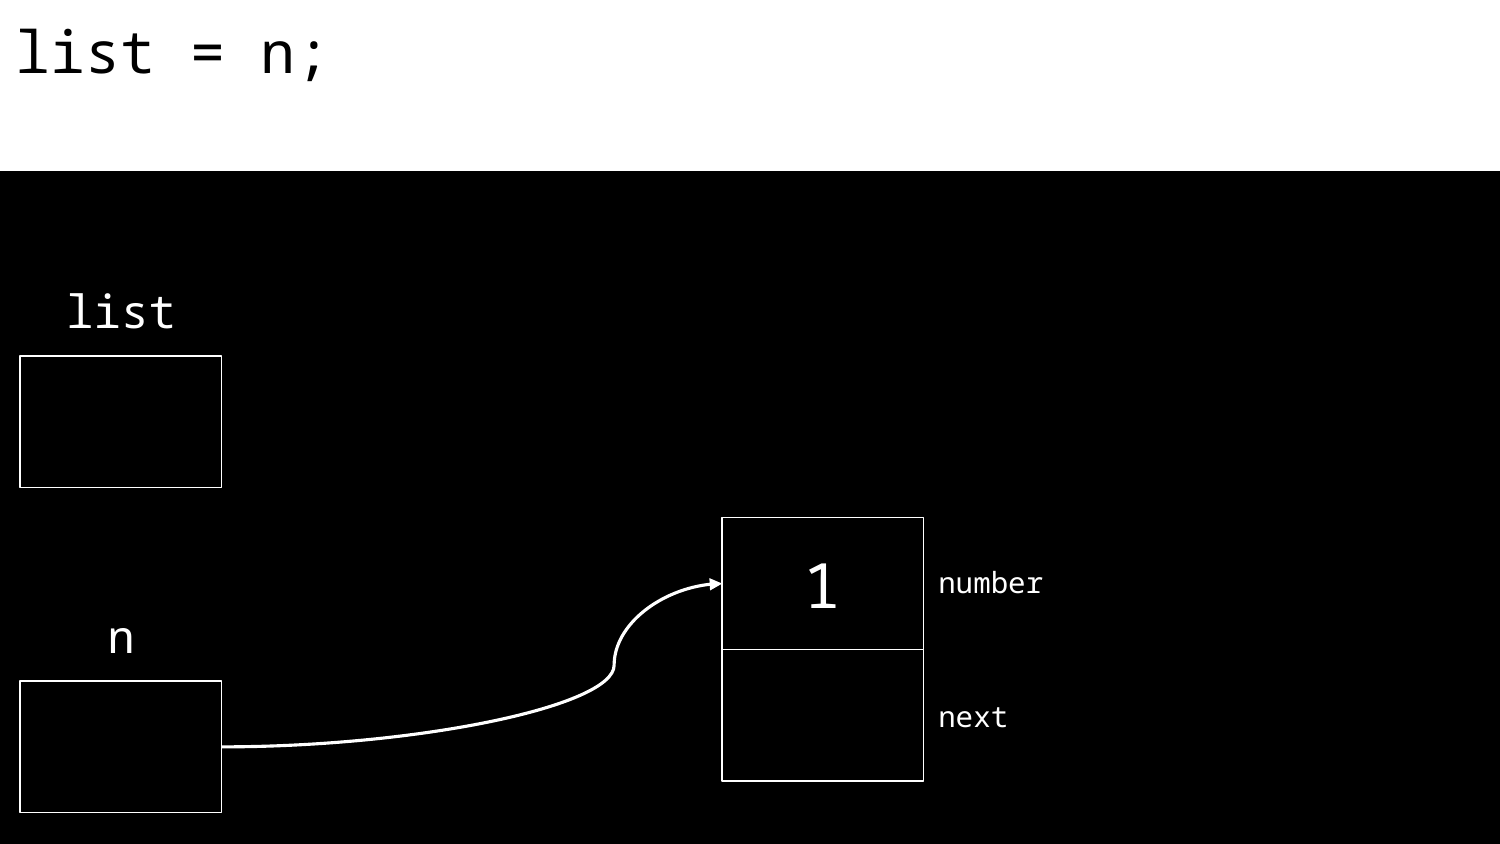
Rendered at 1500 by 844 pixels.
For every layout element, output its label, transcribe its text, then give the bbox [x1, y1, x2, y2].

text_box n [50, 592, 192, 659]
title list = n; [0, 0, 1500, 171]
text_box list [50, 267, 192, 334]
text_box number [923, 549, 1098, 615]
text_box 1 [722, 517, 924, 649]
text_box next [923, 683, 1098, 749]
